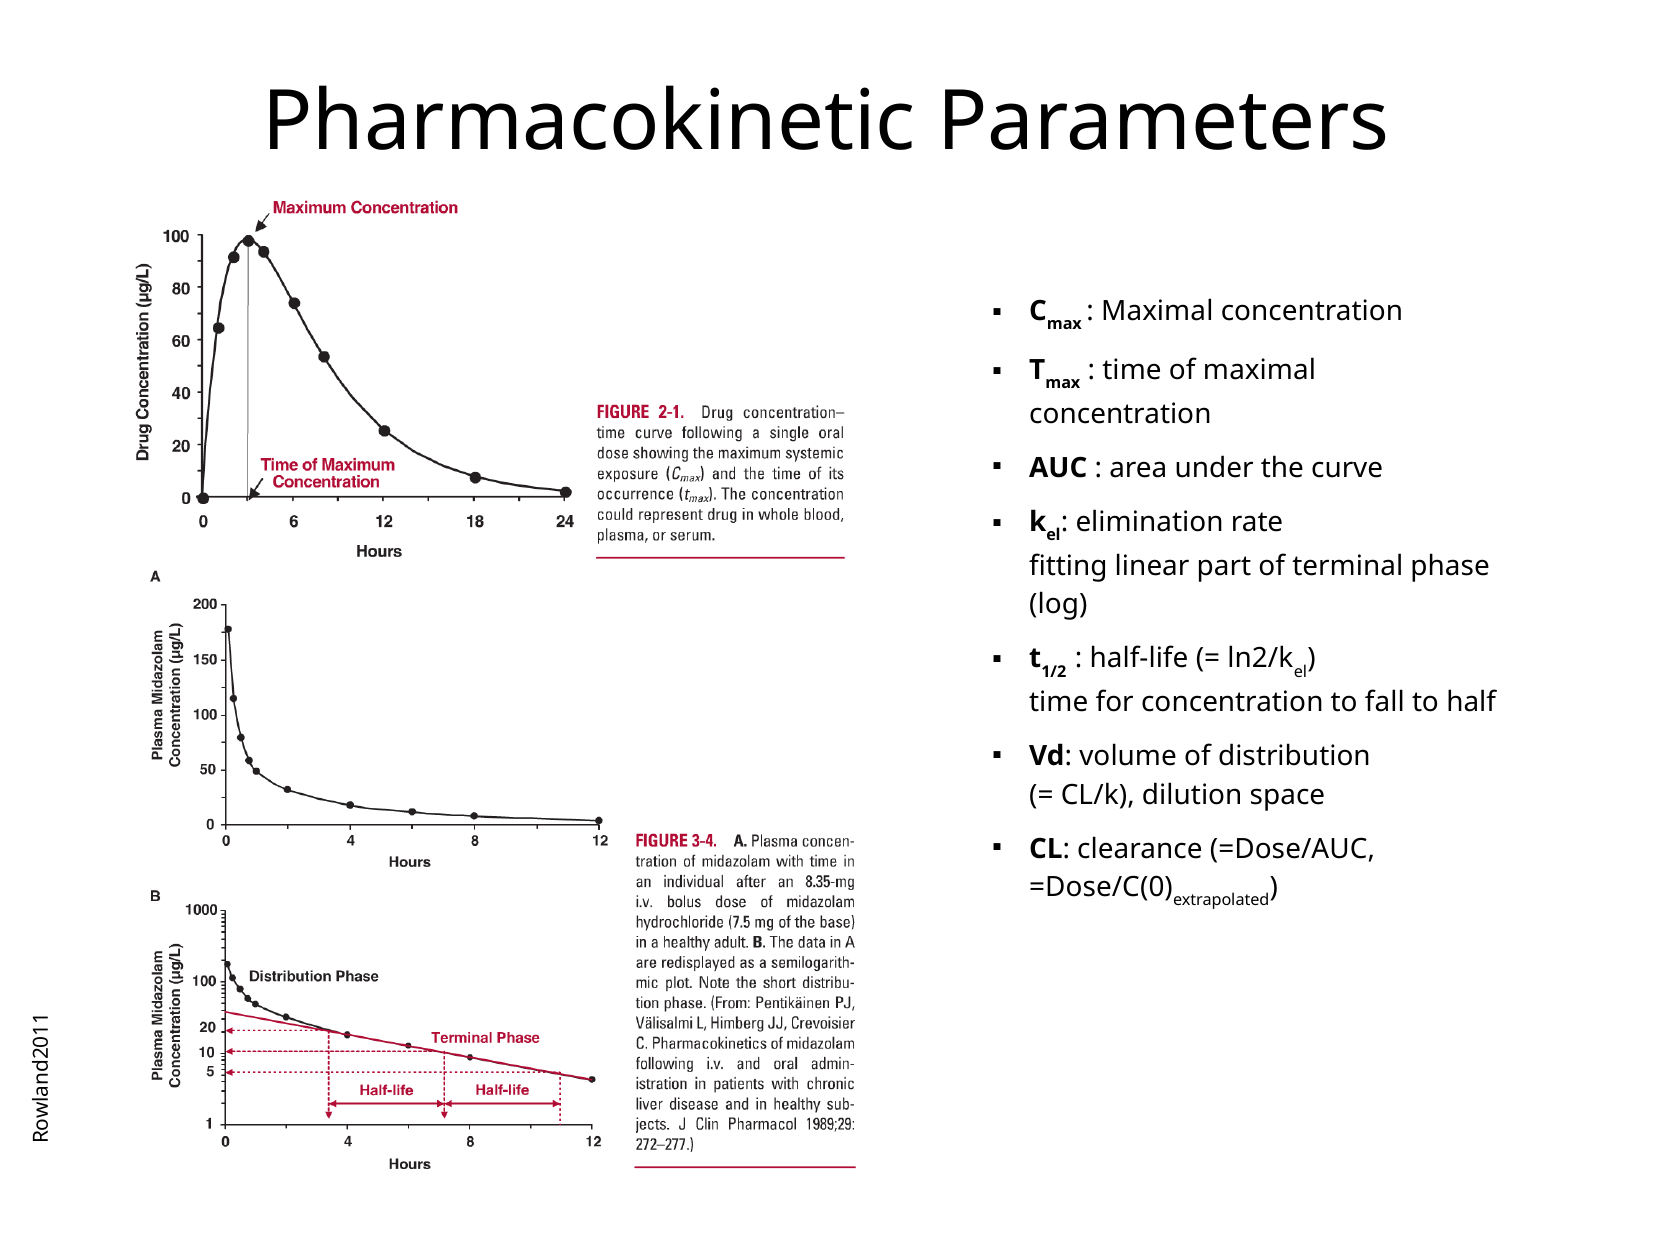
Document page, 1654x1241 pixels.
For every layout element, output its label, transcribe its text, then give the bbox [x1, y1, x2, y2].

list Cmax : Maximal concentration Tmax : time of maximal concentration AUC : area under the curve kel: elimination rate fitting linear part of terminal phase (log) t1/2 : half-life (= ln2/kel) time for concentration to fall to half Vd: volume of distribution (= CL/k), dilution space CL: clearance (=Dose/AUC, =Dose/C(0)extrapolated) [934, 290, 1500, 1010]
title Pharmacokinetic Parameters [82, 13, 1571, 221]
text_box Rowland2011 [18, 915, 76, 1159]
picture [135, 200, 845, 559]
picture [150, 570, 856, 1169]
